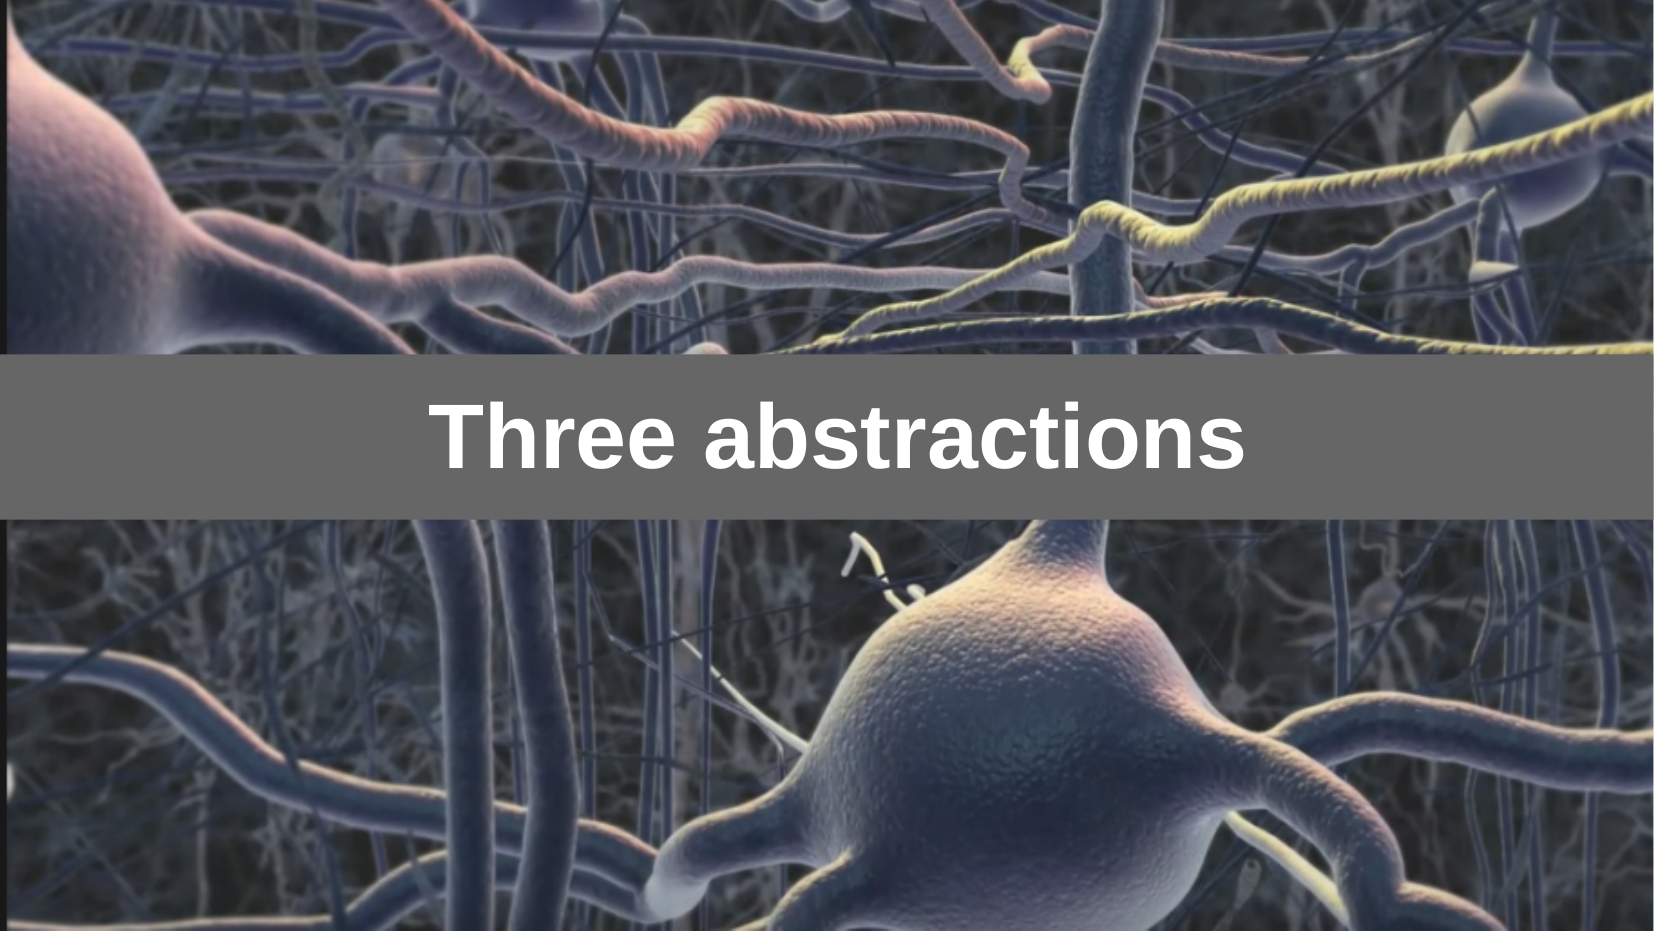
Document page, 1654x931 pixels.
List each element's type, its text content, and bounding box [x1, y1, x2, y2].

picture [0, 0, 1654, 354]
picture [0, 520, 1654, 931]
title Three abstractions [0, 354, 1654, 520]
